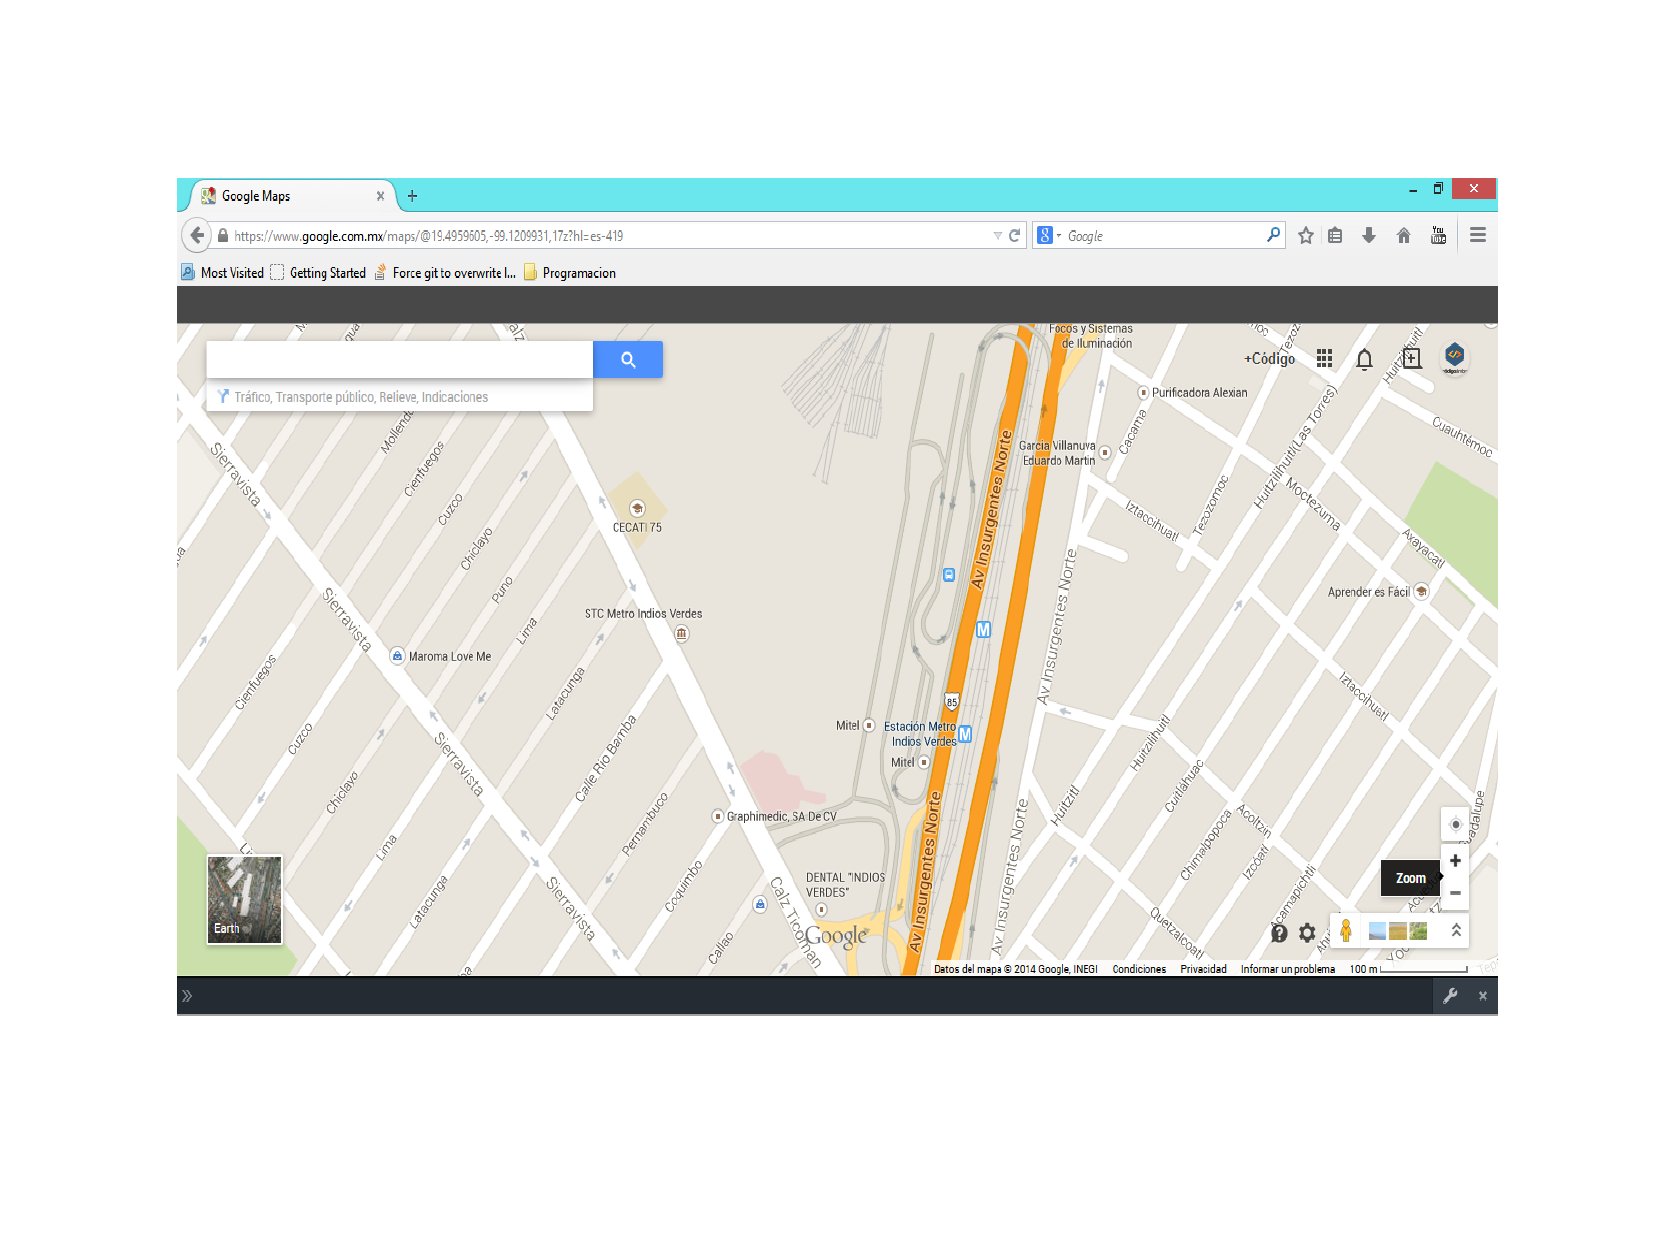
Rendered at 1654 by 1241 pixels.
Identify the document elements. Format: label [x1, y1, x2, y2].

picture [177, 178, 1498, 1016]
